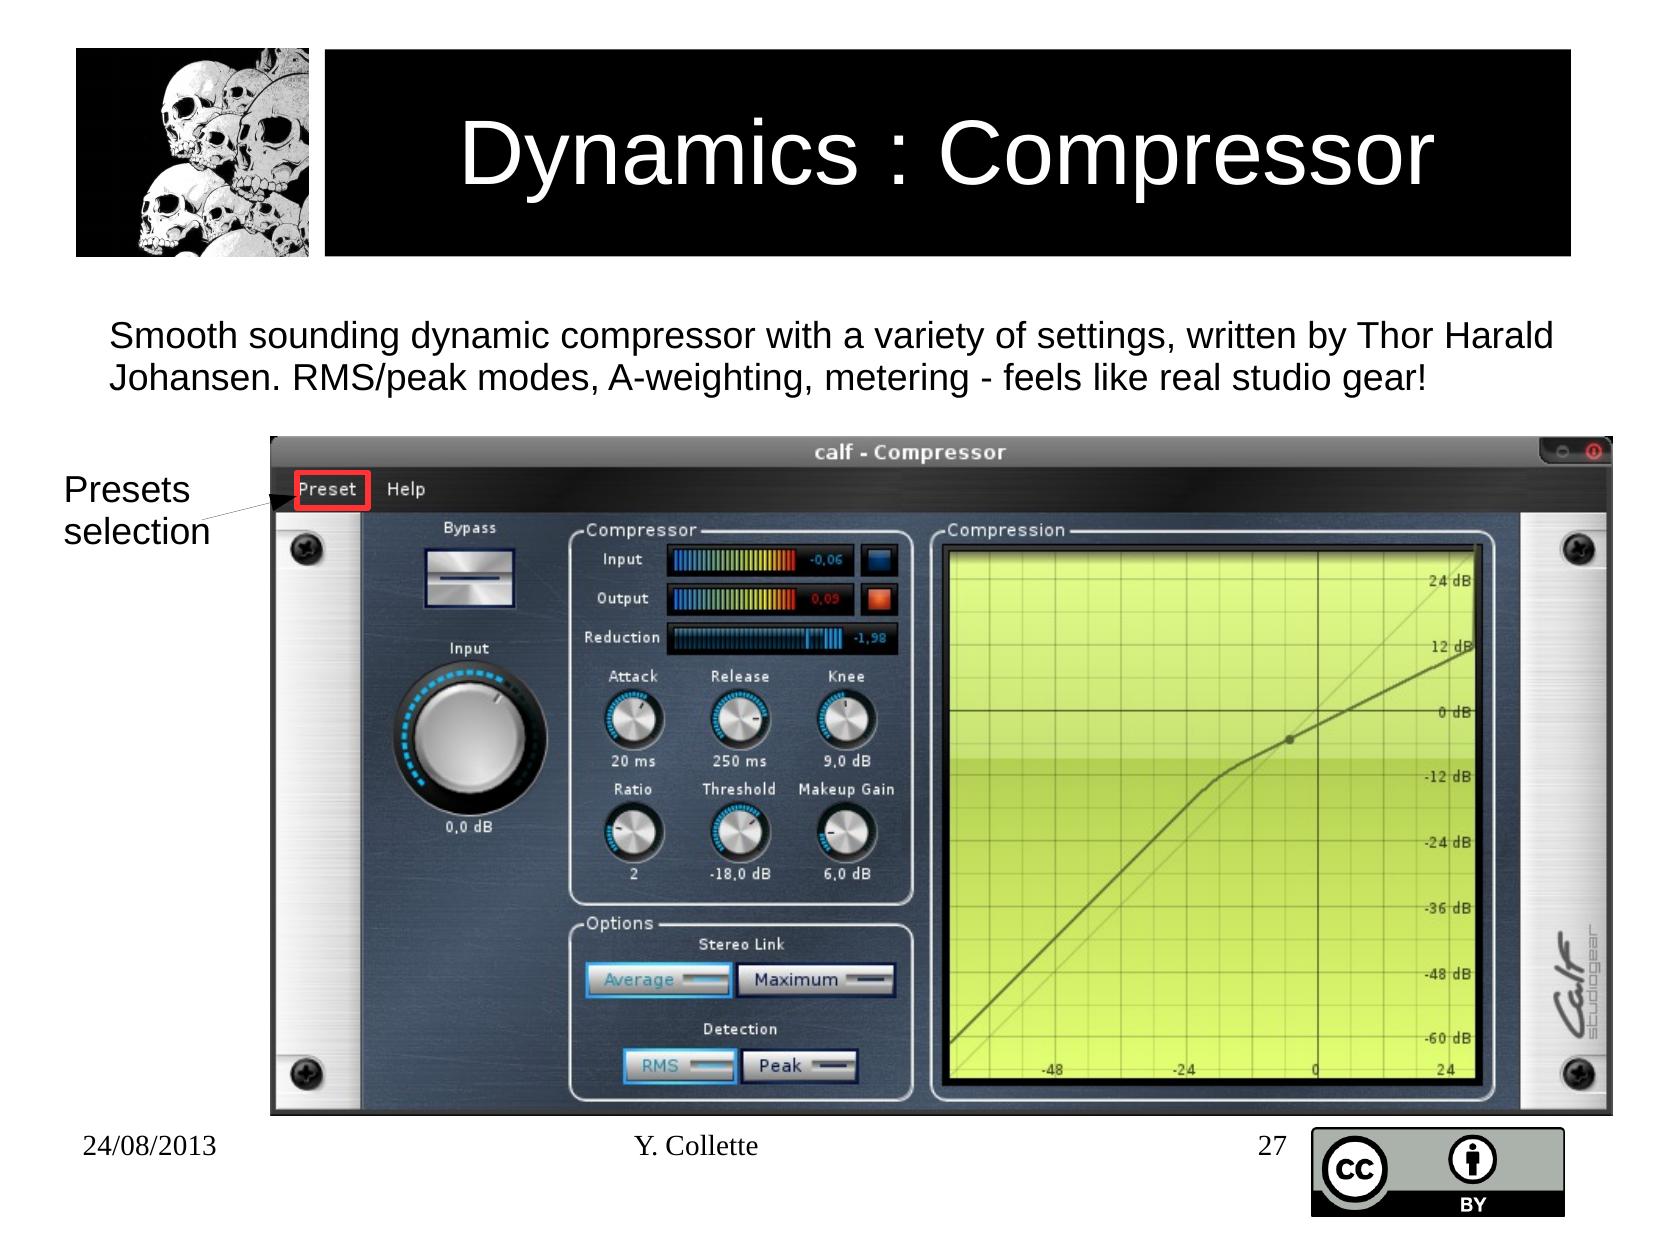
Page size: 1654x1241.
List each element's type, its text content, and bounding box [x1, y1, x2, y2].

picture [76, 48, 309, 257]
text_box Presets selection [48, 460, 238, 560]
picture [1311, 1127, 1565, 1217]
picture [270, 436, 1613, 1116]
text_box Smooth sounding dynamic compressor with a variety of settings, written by Thor Harald Johansen. RMS/peak modes, A-weighting, metering - feels like real studio gear! [94, 307, 1571, 406]
picture [300, 475, 365, 505]
title Dynamics : Compressor [324, 49, 1571, 257]
